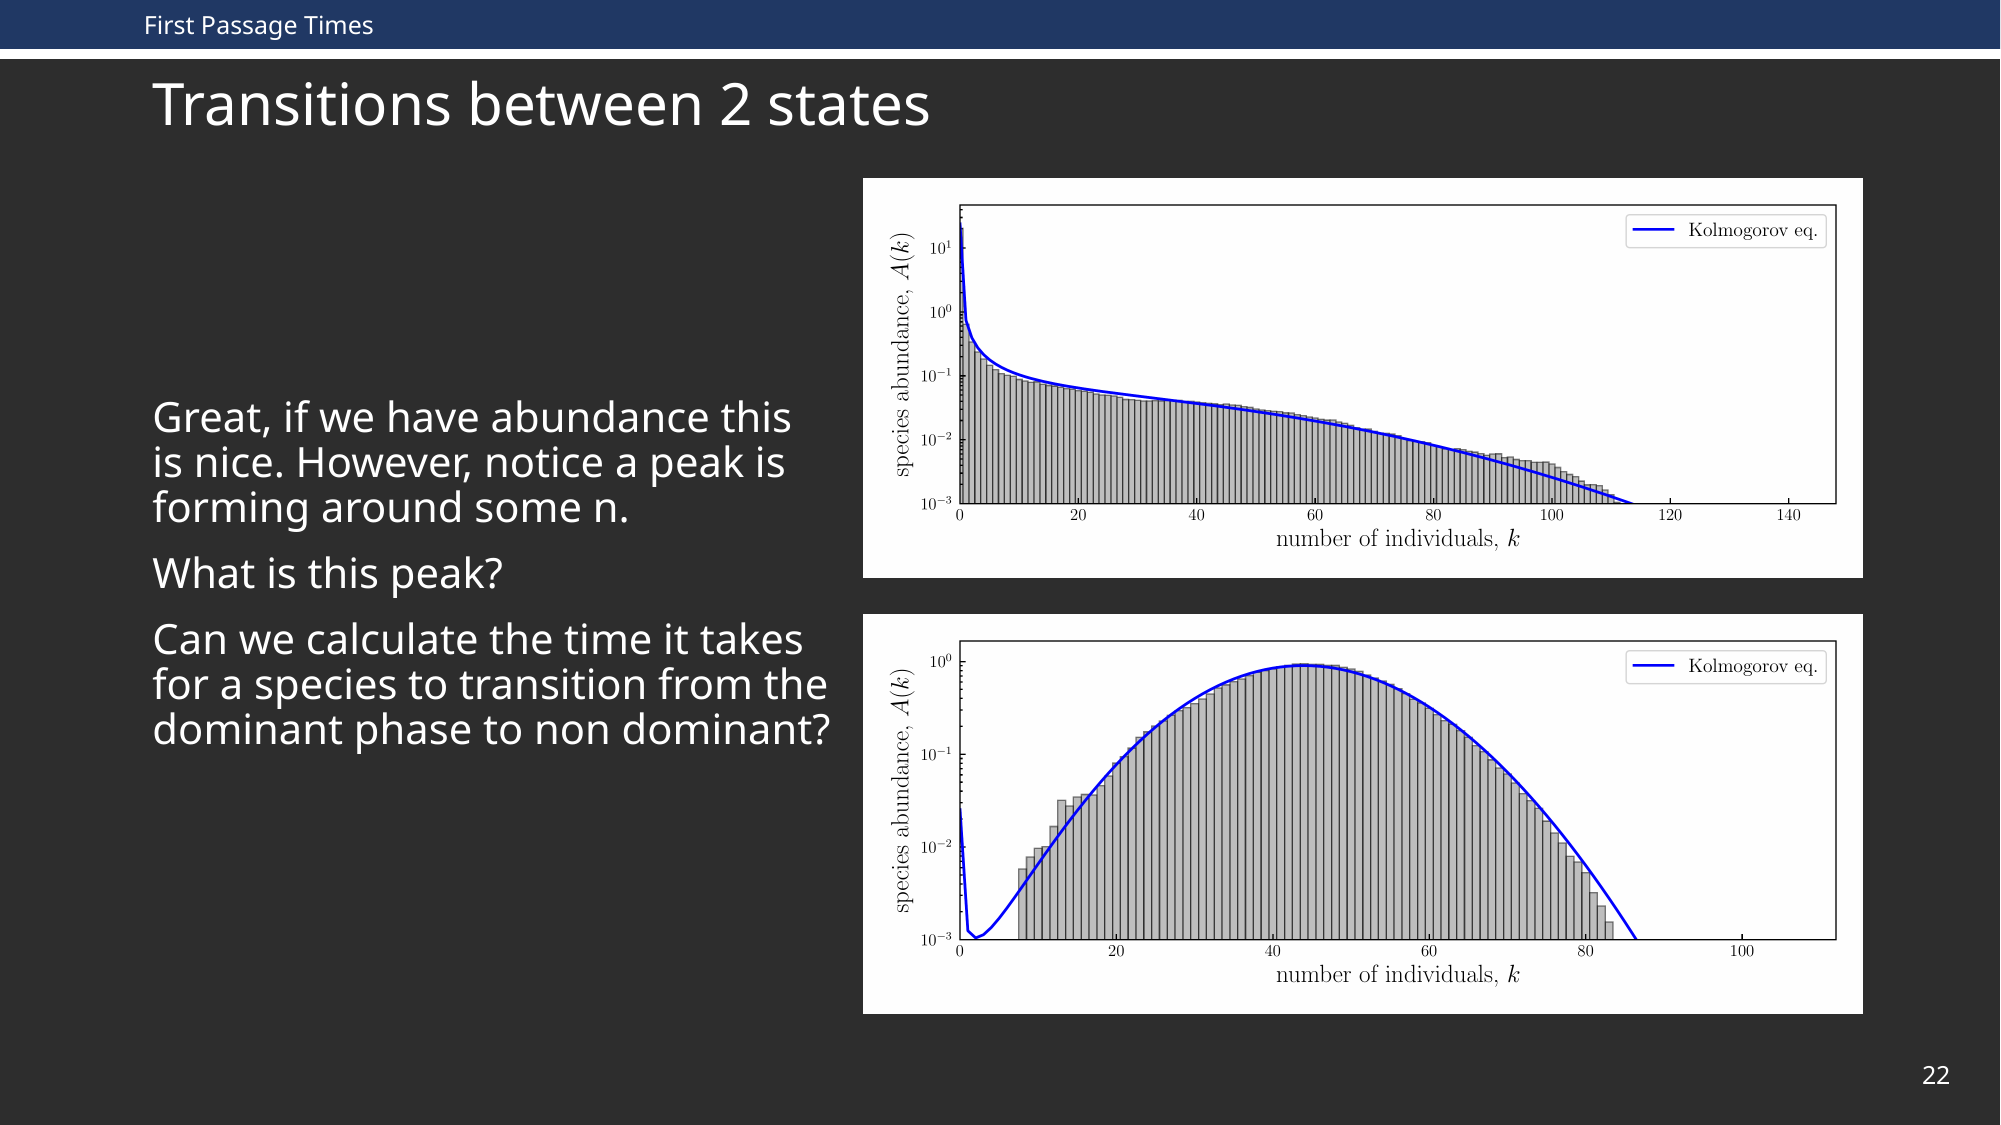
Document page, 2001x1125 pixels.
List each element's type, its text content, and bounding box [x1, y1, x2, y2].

footer First Passage Times [0, 0, 519, 51]
title Transitions between 2 states [137, 59, 1863, 169]
list Great, if we have abundance this is nice. However, notice a peak is forming around some n. What is this peak? Can we calculate the time it takes for a species to transition from the dominant phase to non dominant? [137, 188, 848, 1028]
picture [863, 178, 1863, 578]
slide_number <number> [1515, 1046, 1966, 1107]
picture [863, 614, 1863, 1014]
